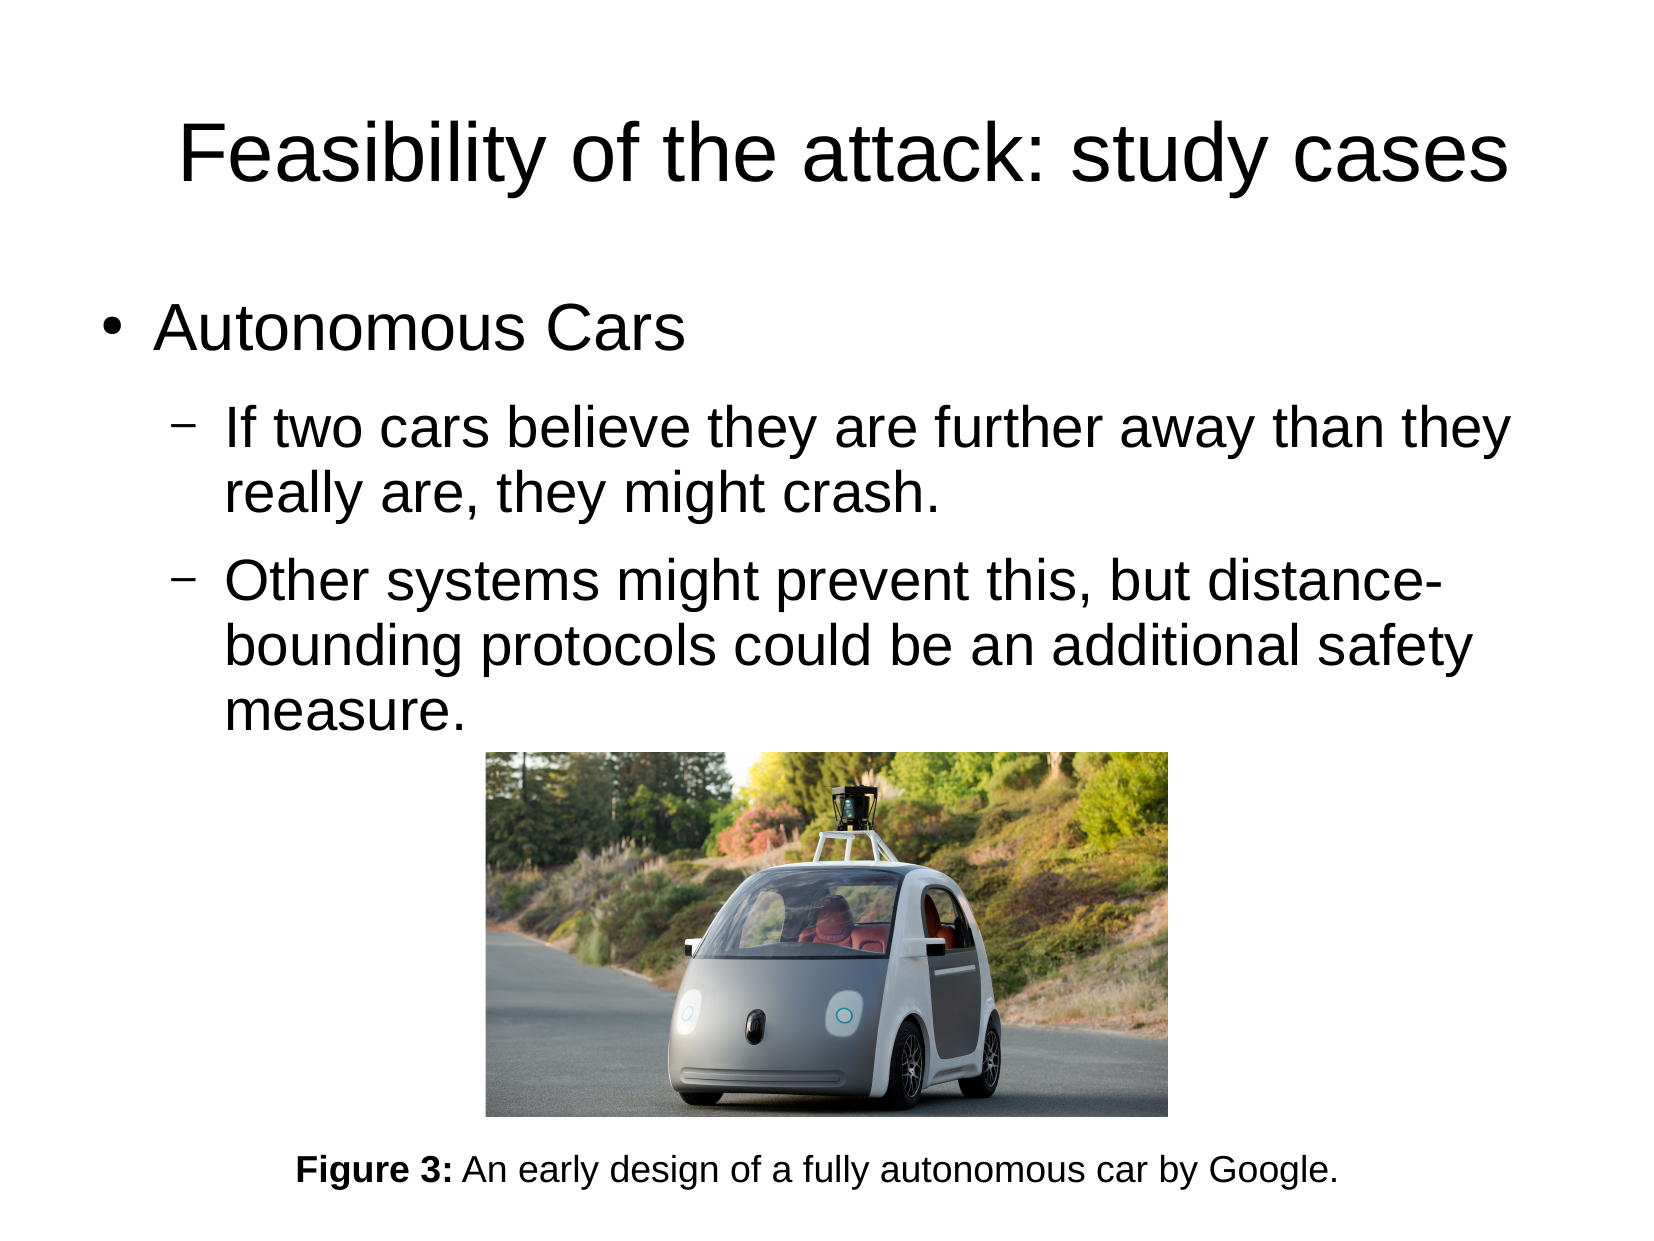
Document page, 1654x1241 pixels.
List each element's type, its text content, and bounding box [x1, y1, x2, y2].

text_box Figure 3: An early design of a fully autonomous car by Google. [280, 1141, 1374, 1209]
title Feasibility of the attack: study cases [82, 49, 1571, 257]
list Autonomous Cars If two cars believe they are further away than they really are, they might crash. Other systems might prevent this, but distance-bounding protocols could be an additional safety measure. [82, 290, 1571, 1010]
picture [485, 752, 1168, 1117]
